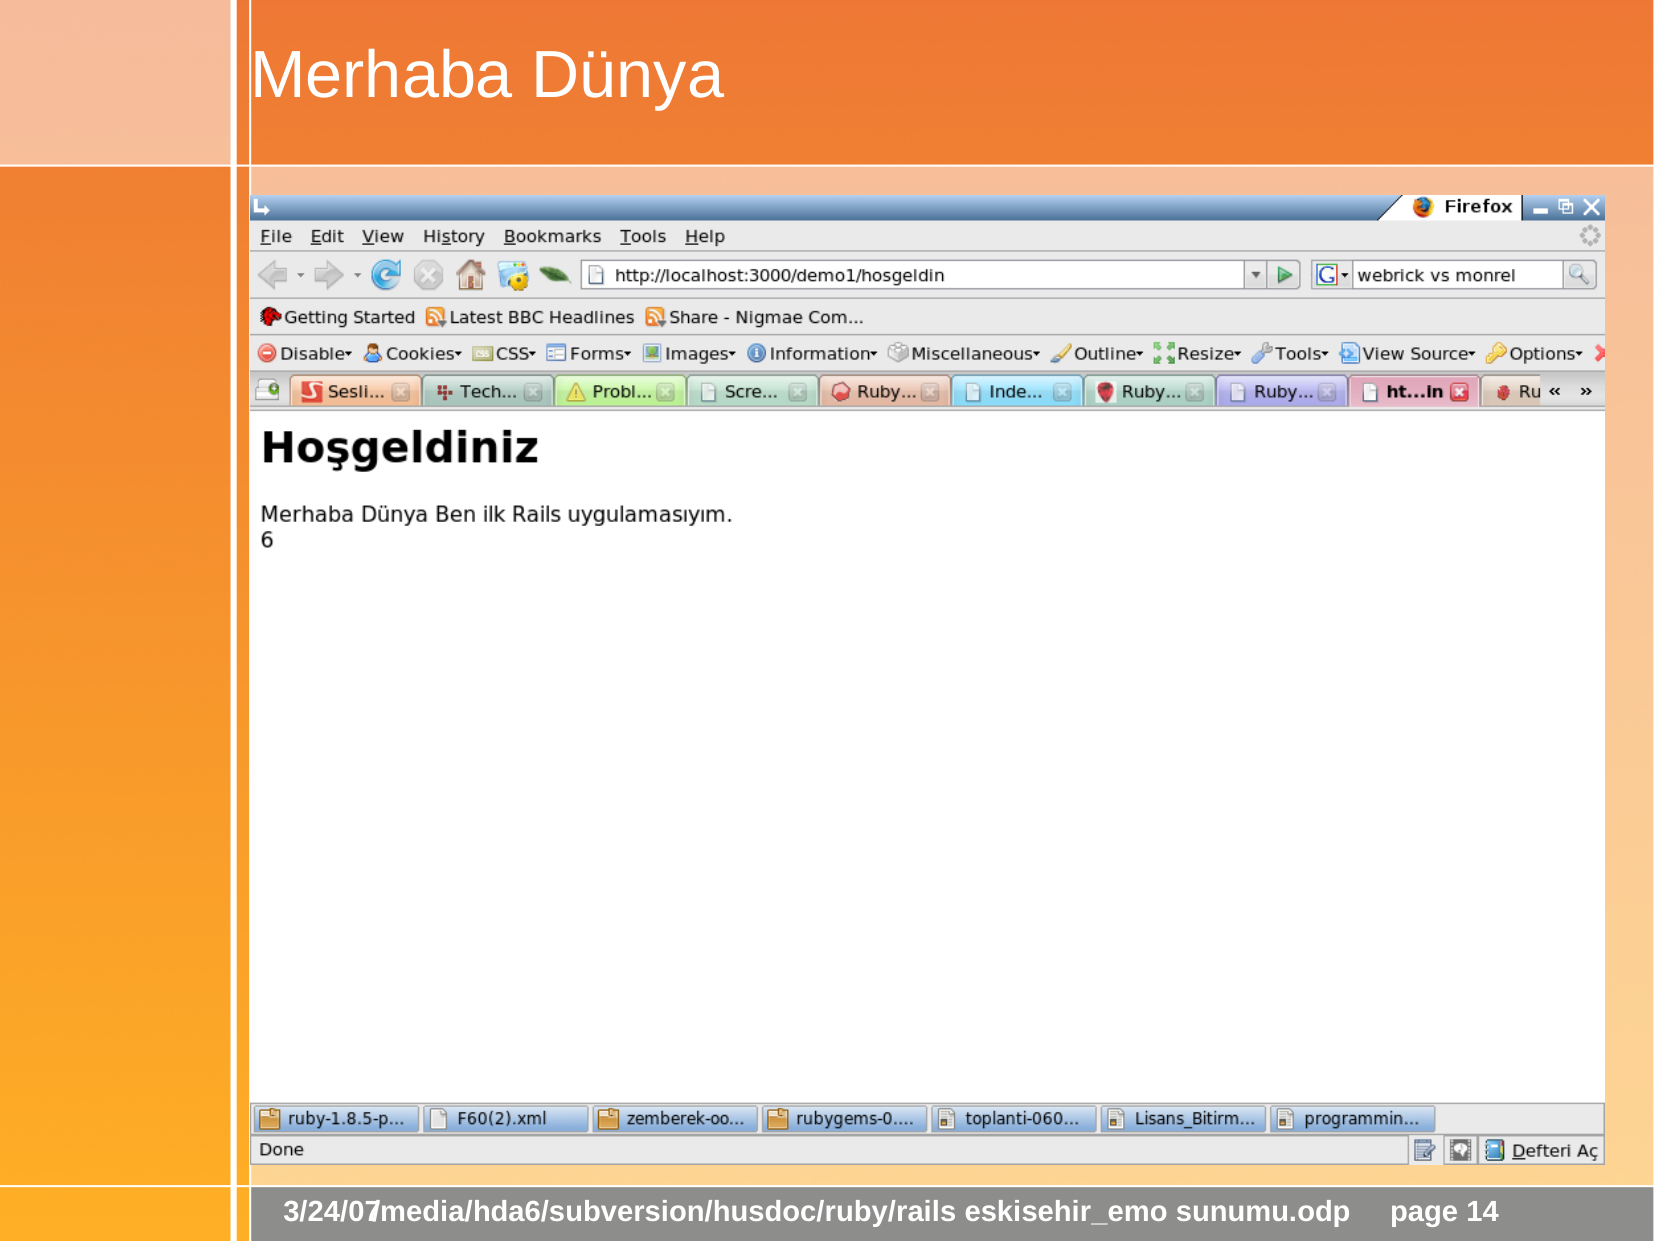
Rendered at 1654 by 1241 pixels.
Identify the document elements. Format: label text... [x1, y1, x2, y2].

picture [0, 0, 1654, 1241]
title Merhaba Dünya [250, 11, 1477, 137]
